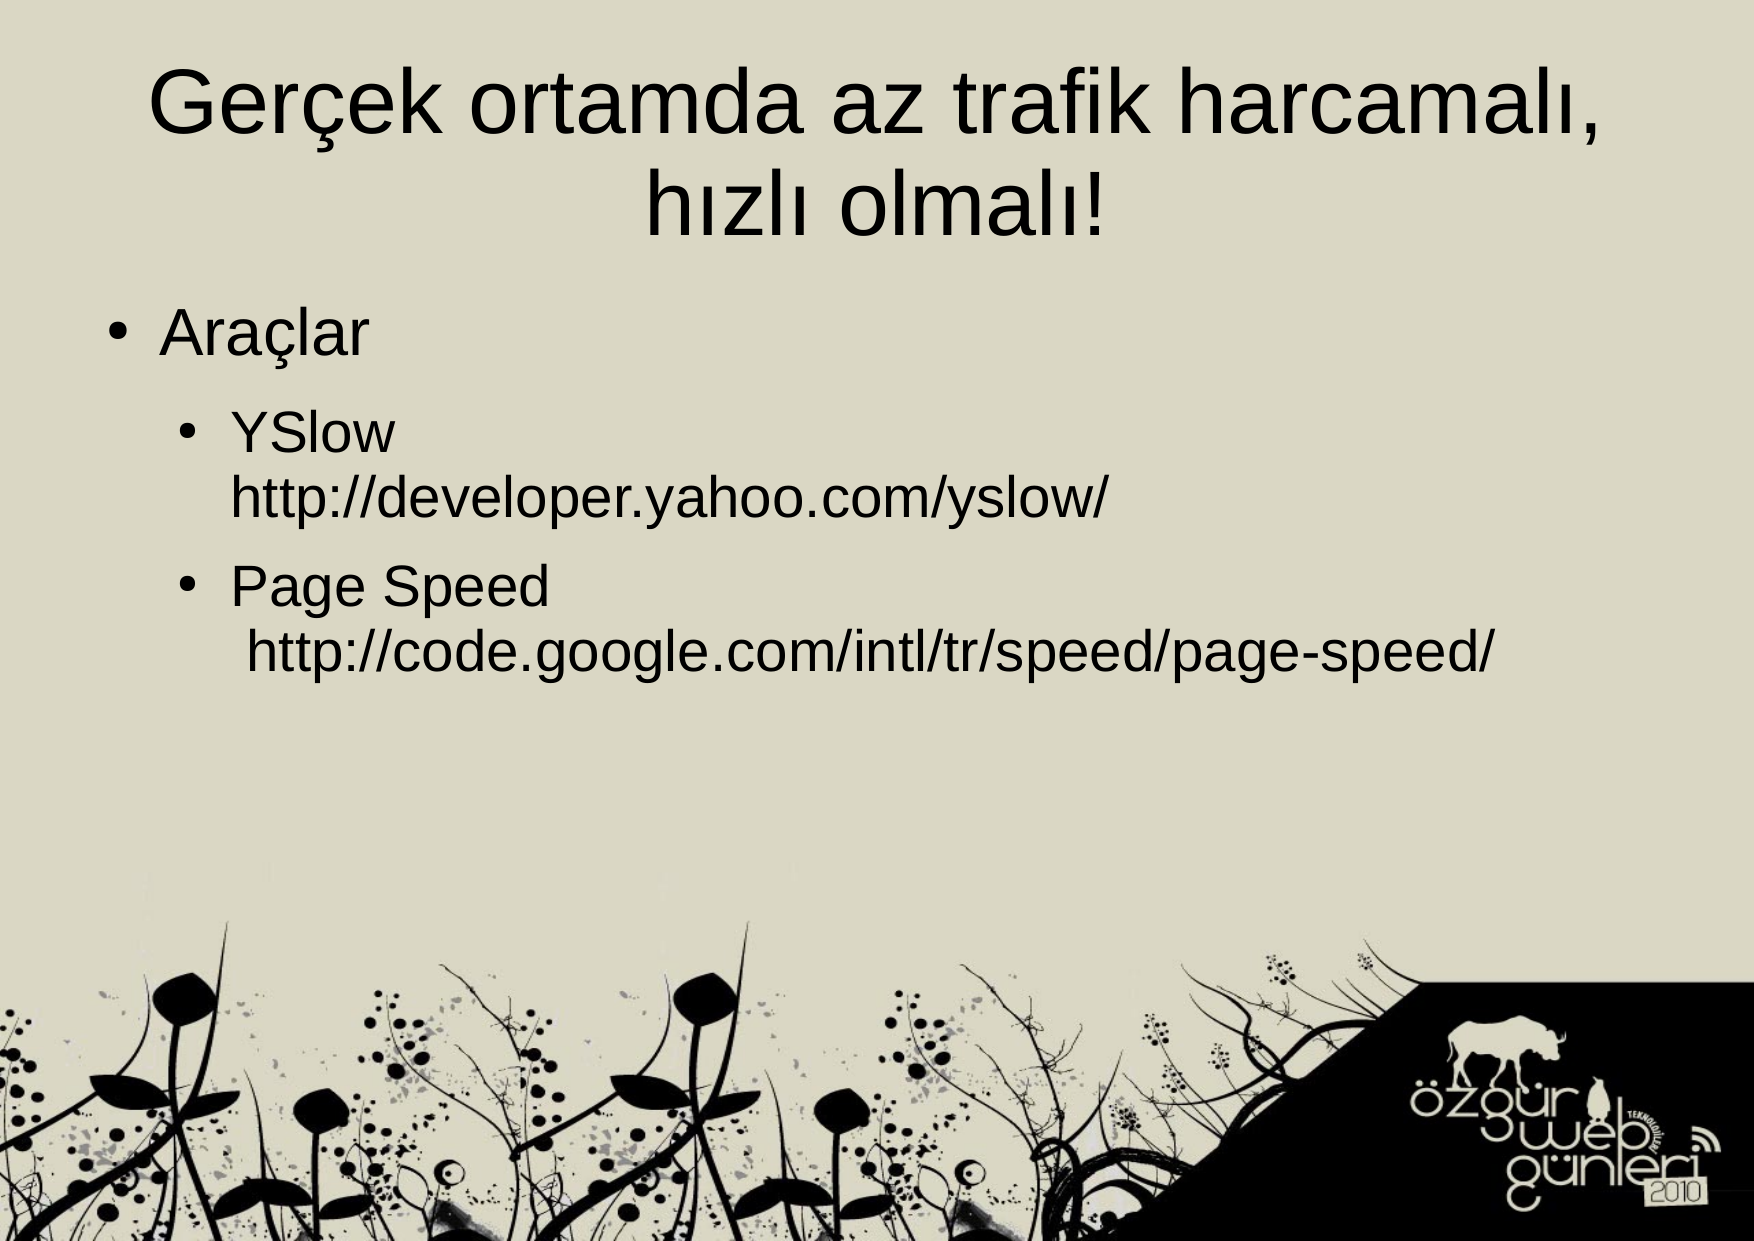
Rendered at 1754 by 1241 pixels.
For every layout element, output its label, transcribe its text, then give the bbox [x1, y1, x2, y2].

picture [0, 0, 1754, 1241]
list Araçlar YSlow http://developer.yahoo.com/yslow/ Page Speed http://code.google.com/intl/tr/speed/page-speed/ [88, 295, 1668, 1114]
title Gerçek ortamda az trafik harcamalı, hızlı olmalı! [87, 50, 1667, 256]
